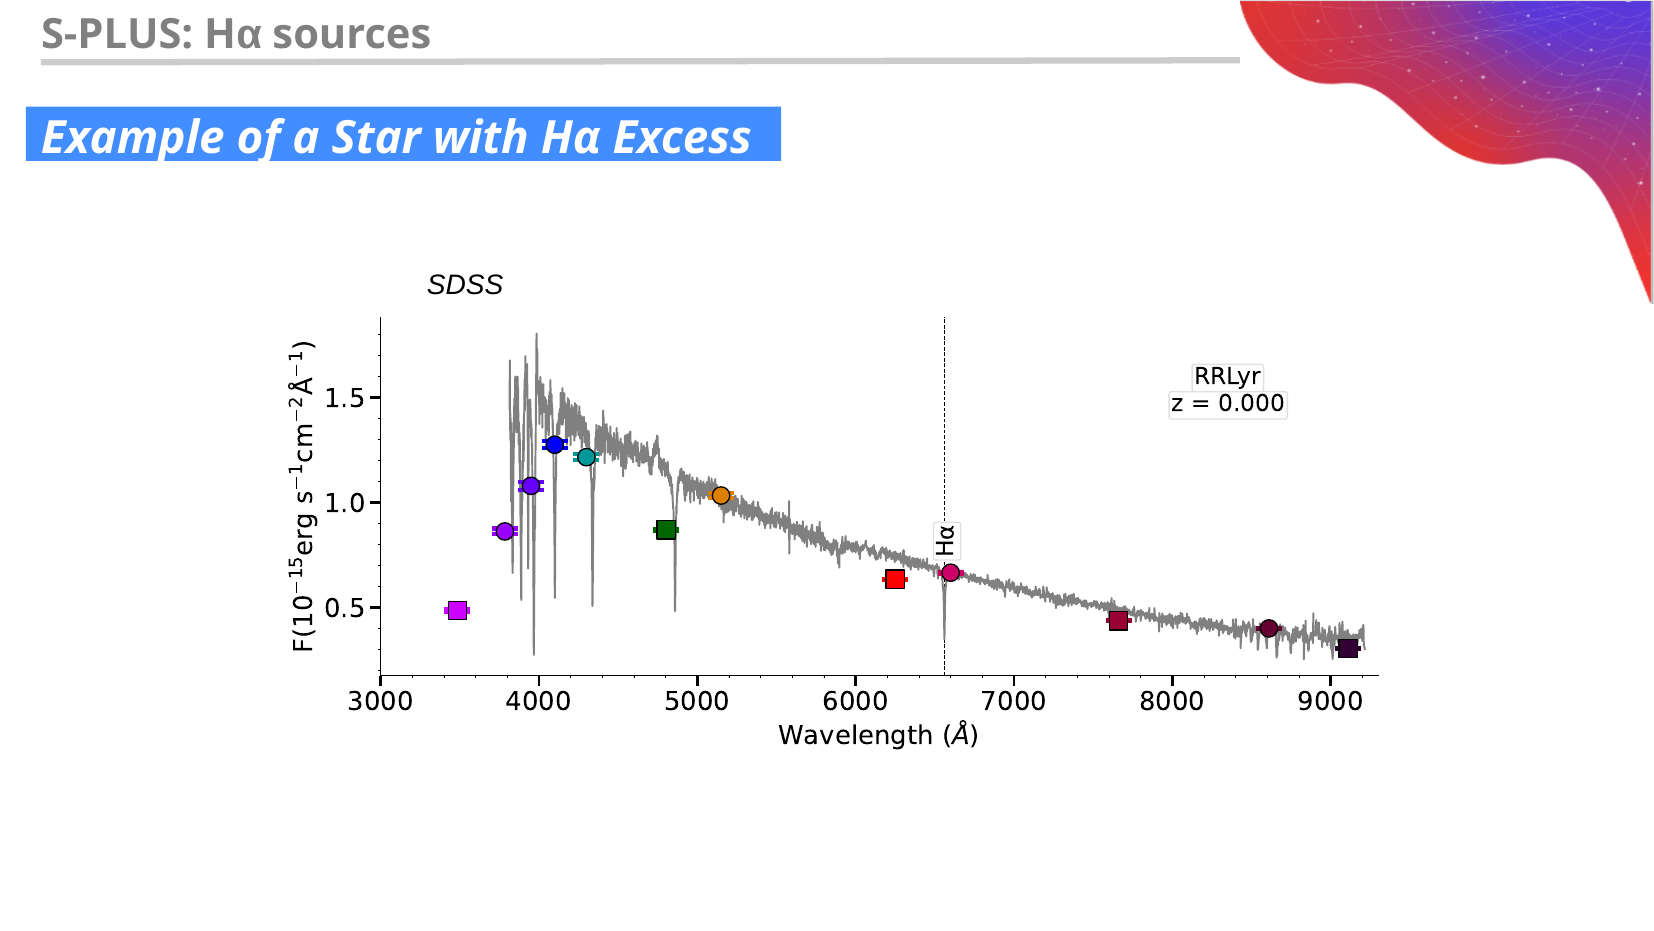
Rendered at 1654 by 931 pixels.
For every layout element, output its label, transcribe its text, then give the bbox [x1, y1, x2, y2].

text_box Example of a Star with Hα Excess [25, 106, 782, 161]
text_box SDSS [412, 262, 625, 337]
picture [270, 0, 1654, 771]
text_box S-PLUS: Hα sources [26, 0, 477, 72]
